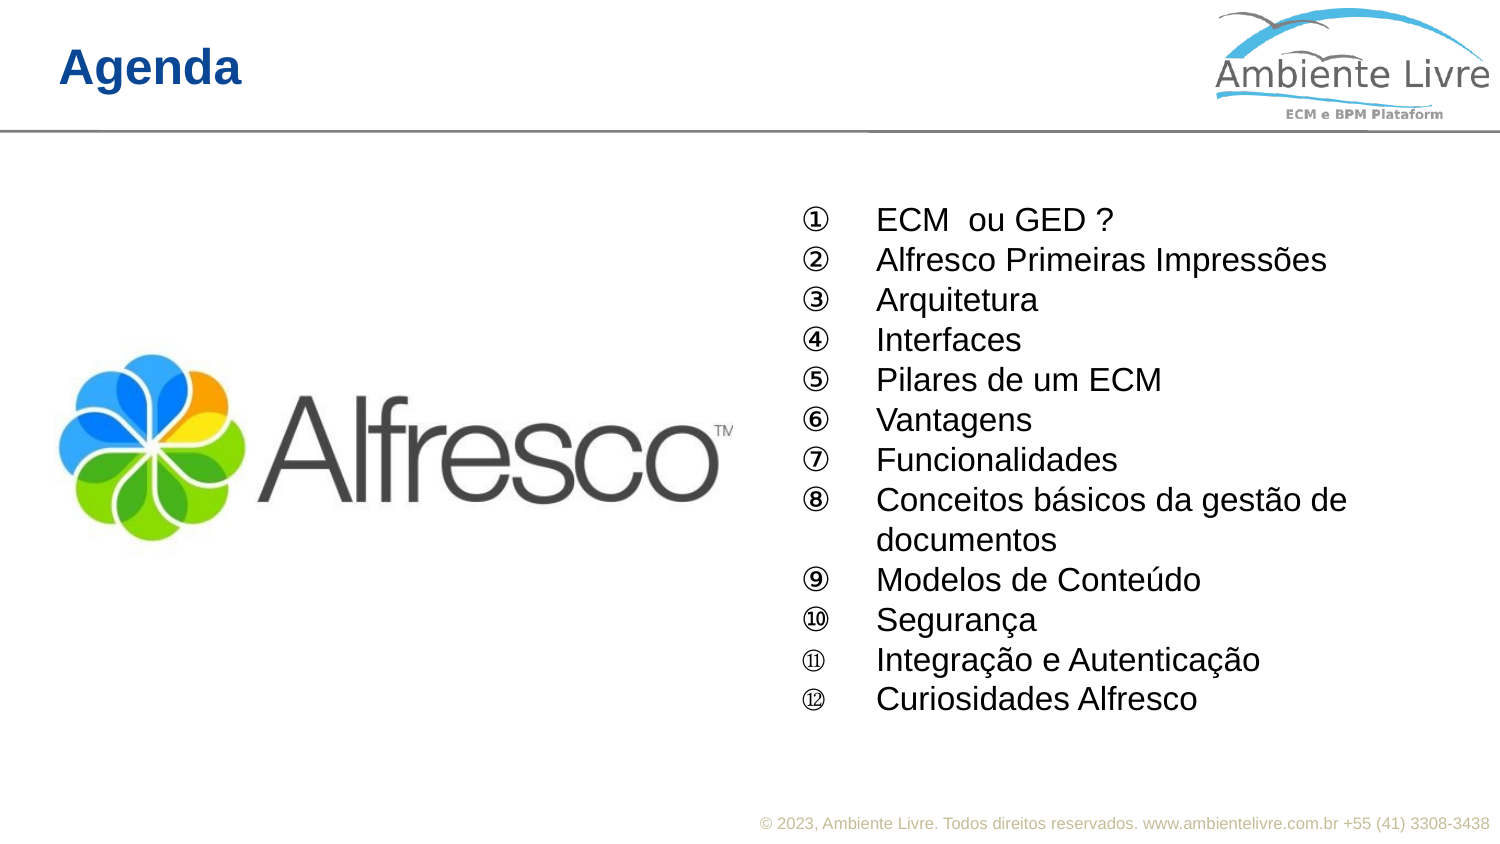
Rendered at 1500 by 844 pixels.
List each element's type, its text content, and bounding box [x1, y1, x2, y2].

text_box ECM ou GED ? Alfresco Primeiras Impressões Arquitetura Interfaces Pilares de um ECM Vantagens Funcionalidades Conceitos básicos da gestão de documentos Modelos de Conteúdo Segurança Integração e Autenticação Curiosidades Alfresco [786, 191, 1479, 770]
title Agenda [43, 8, 1127, 129]
picture [1215, 8, 1489, 119]
picture [54, 290, 786, 603]
